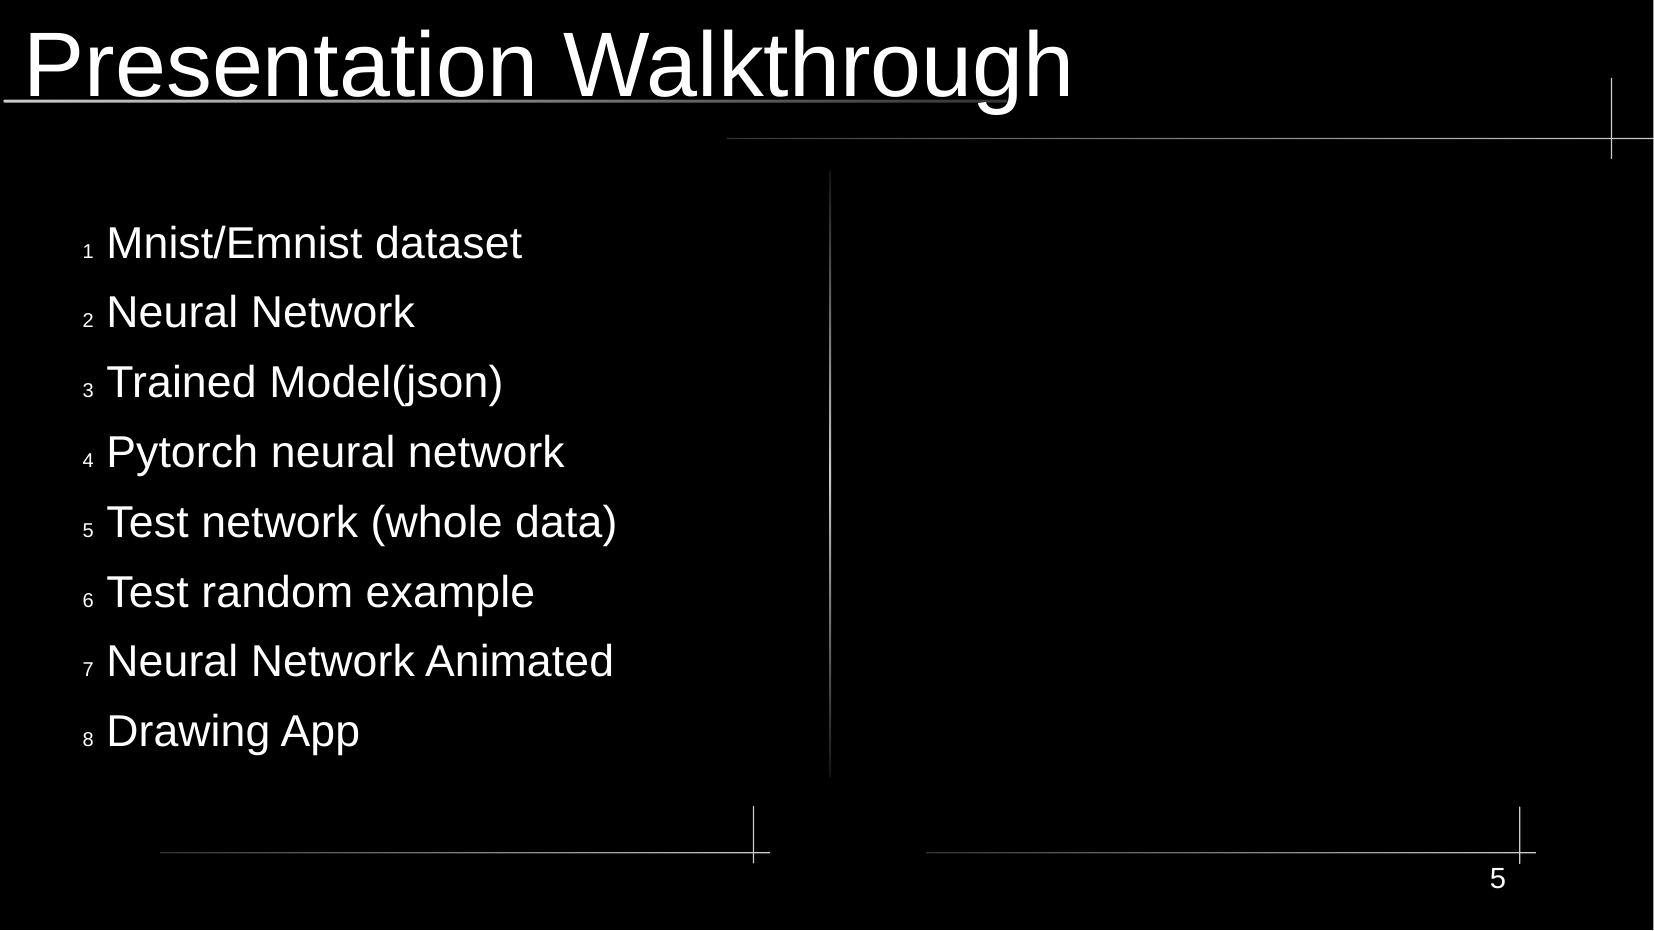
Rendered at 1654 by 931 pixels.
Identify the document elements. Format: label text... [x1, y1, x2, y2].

title Presentation Walkthrough [23, 11, 1589, 119]
list Mnist/Emnist dataset Neural Network Trained Model(json) Pytorch neural network Test network (whole data) Test random example Neural Network Animated Drawing App [82, 217, 1538, 758]
